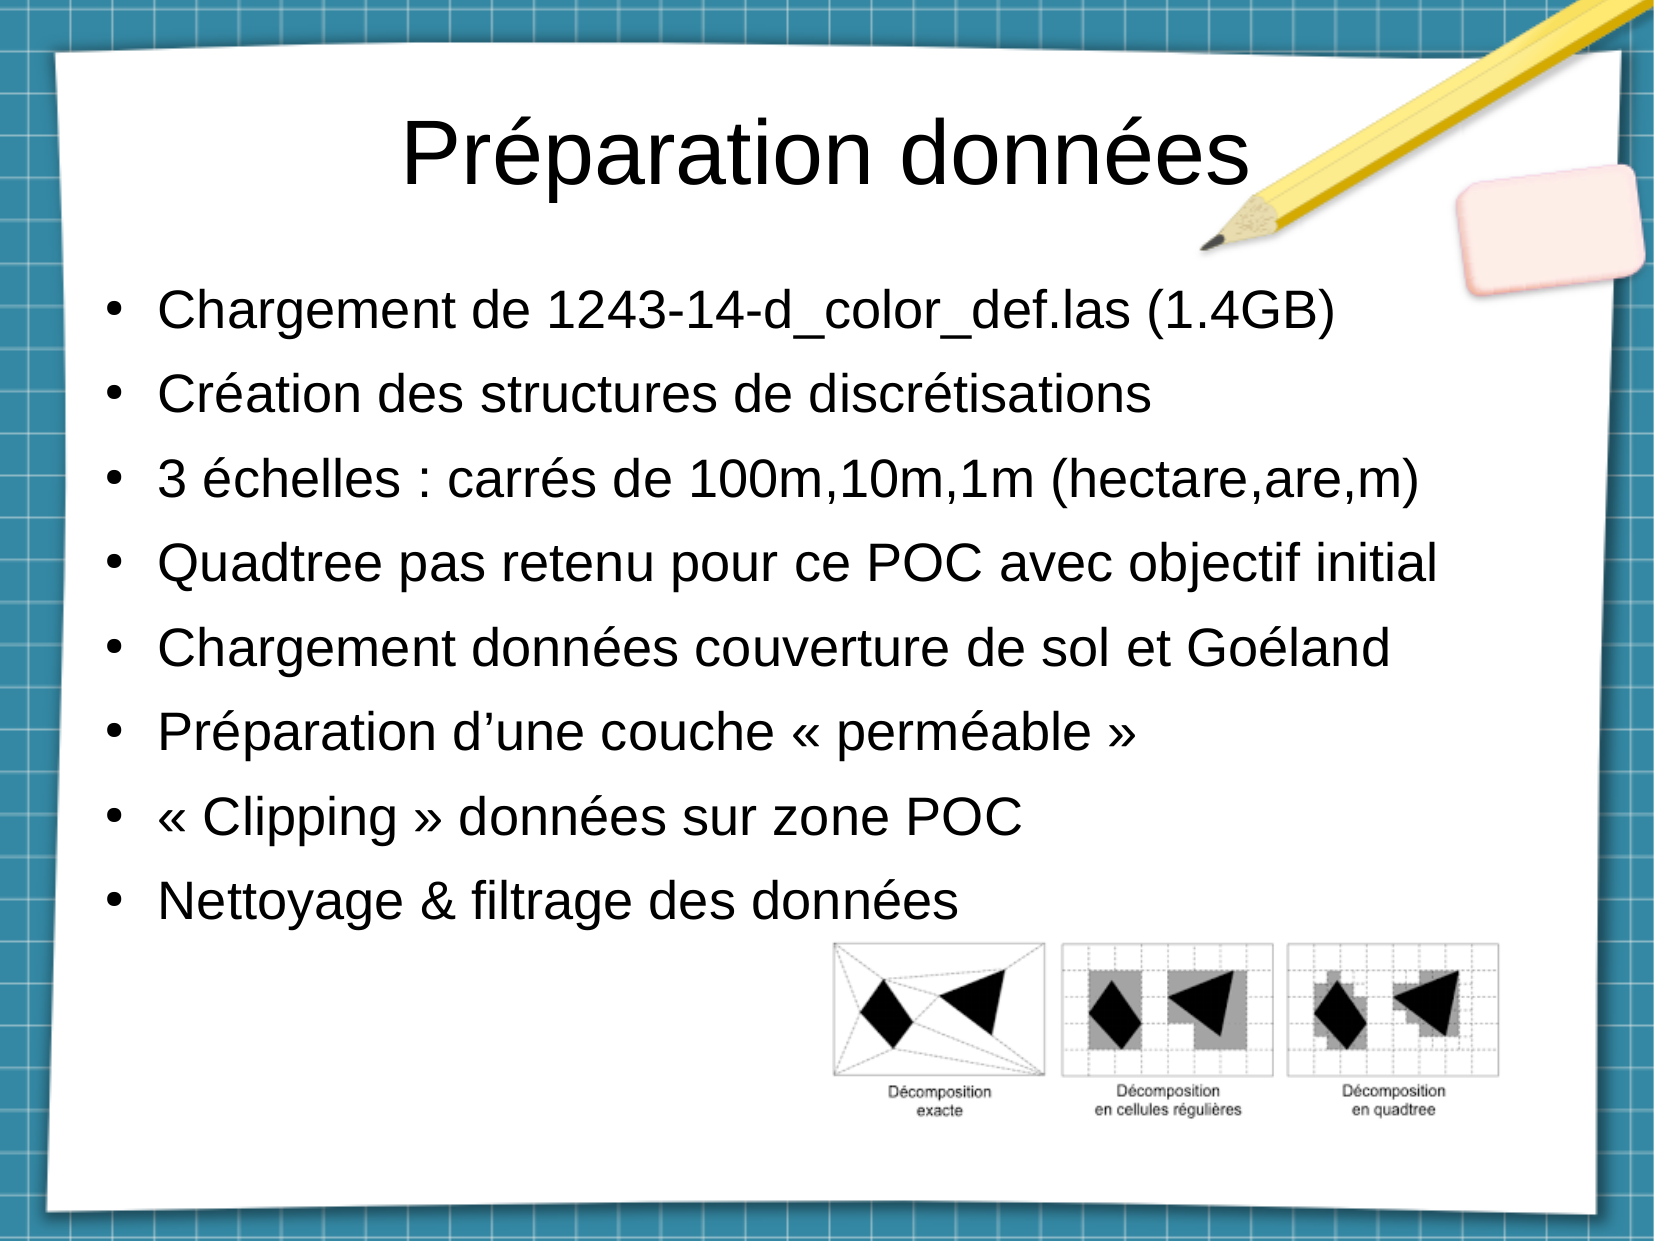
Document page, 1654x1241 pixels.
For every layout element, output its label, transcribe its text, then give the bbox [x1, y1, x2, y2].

list Chargement de 1243-14-d_color_def.las (1.4GB) Création des structures de discrétisations 3 échelles : carrés de 100m,10m,1m (hectare,are,m) Quadtree pas retenu pour ce POC avec objectif initial Chargement données couverture de sol et Goéland Préparation d’une couche « perméable » « Clipping » données sur zone POC Nettoyage & filtrage des données [86, 279, 1576, 999]
title Préparation données [82, 49, 1571, 257]
picture [0, 0, 1654, 1241]
